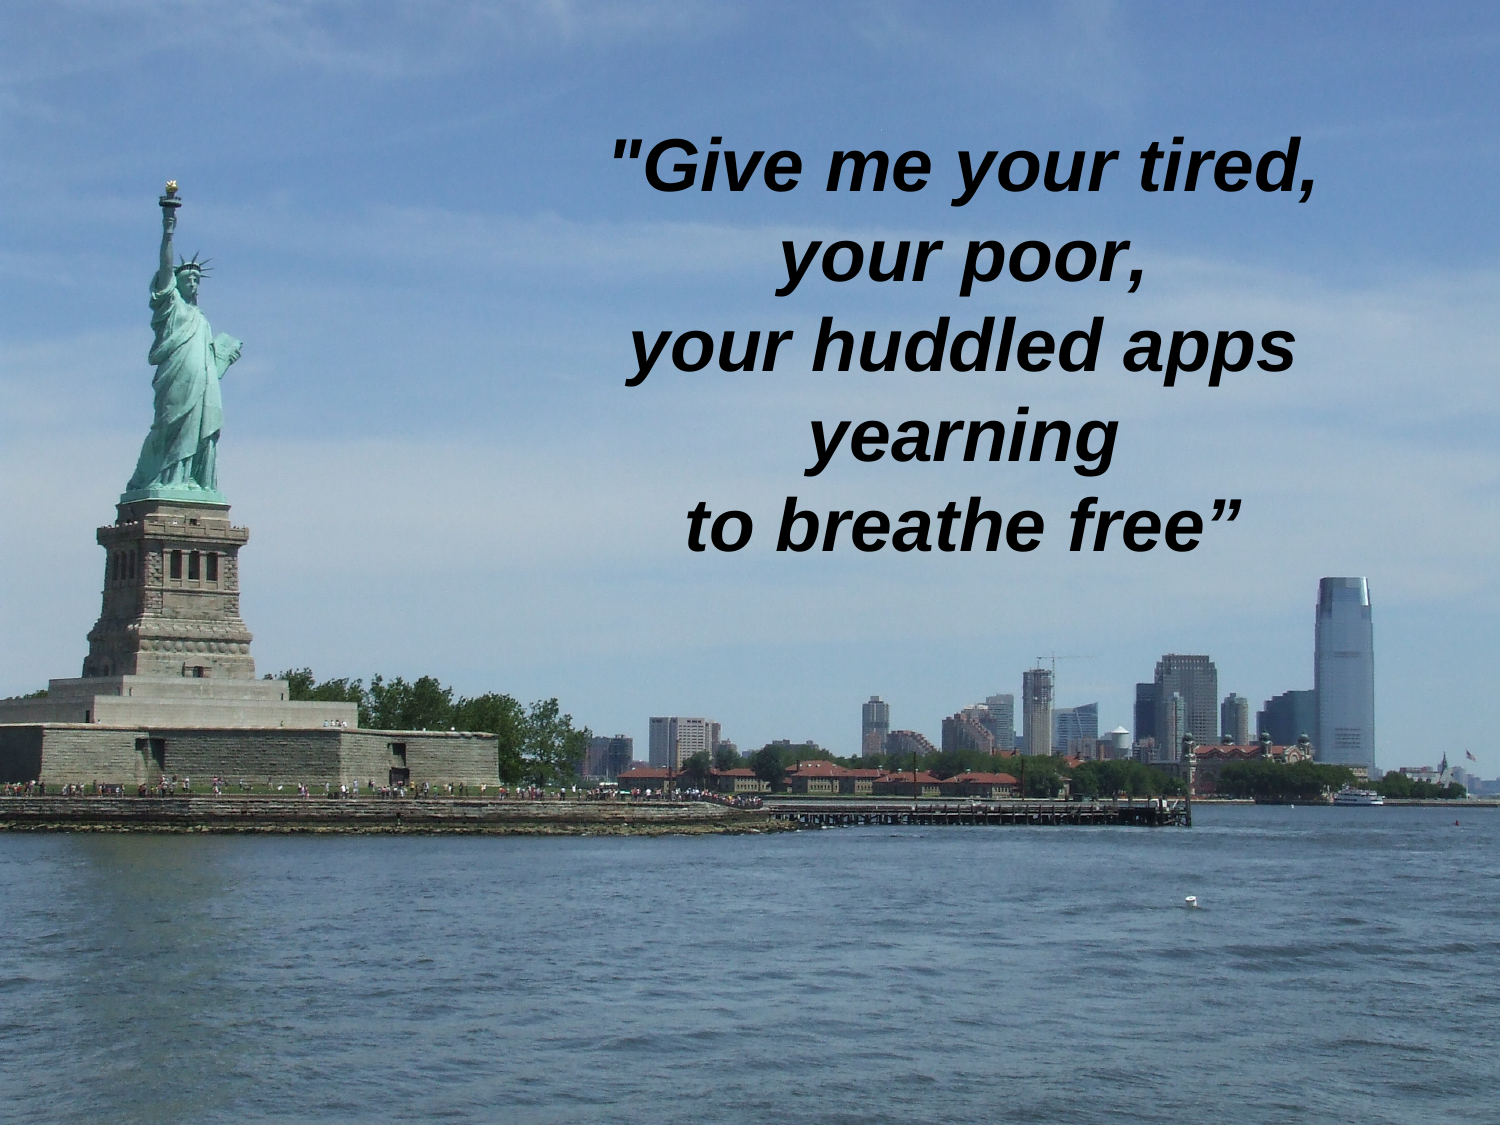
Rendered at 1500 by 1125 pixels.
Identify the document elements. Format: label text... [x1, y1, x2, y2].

picture [0, 0, 1500, 1125]
text_box "Give me your tired, your poor, your huddled apps yearning to breathe free” [570, 108, 1358, 574]
